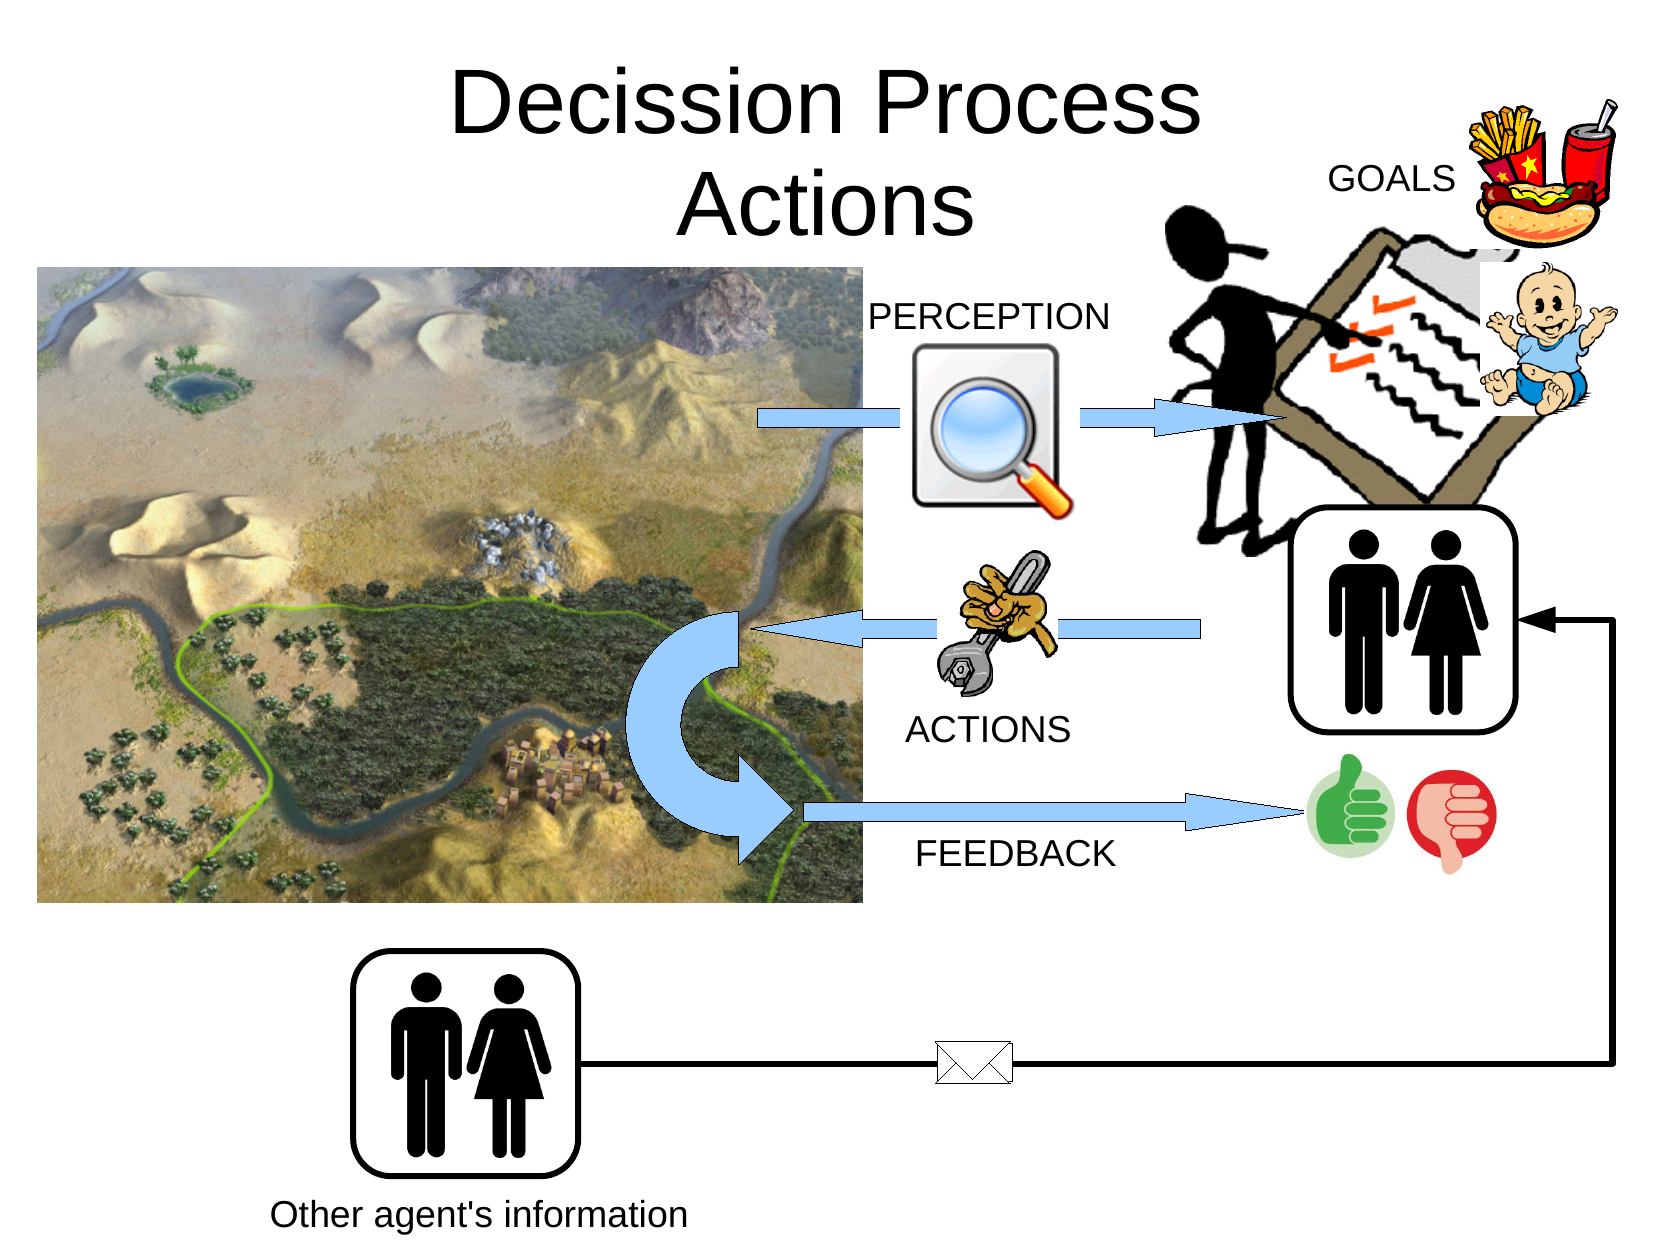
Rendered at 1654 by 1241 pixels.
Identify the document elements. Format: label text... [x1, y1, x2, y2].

picture [1326, 526, 1491, 716]
text_box [1080, 398, 1287, 437]
text_box [757, 408, 900, 428]
picture [900, 346, 1080, 526]
picture [937, 550, 1058, 697]
text_box GOALS [1312, 150, 1468, 207]
title Decission Process Actions [82, 49, 1571, 257]
picture [37, 267, 863, 904]
text_box [353, 951, 579, 1177]
text_box FEEDBACK [900, 825, 1132, 882]
text_box PERCEPTION [852, 288, 1127, 346]
text_box [1058, 619, 1201, 639]
text_box [935, 1041, 1013, 1084]
text_box ACTIONS [890, 700, 1087, 758]
text_box [750, 609, 937, 648]
picture [388, 969, 554, 1160]
text_box [803, 793, 1304, 831]
text_box [625, 611, 794, 865]
text_box Other agent's information [254, 1186, 704, 1241]
text_box [1290, 507, 1516, 733]
picture [1165, 98, 1619, 557]
picture [1304, 750, 1499, 877]
